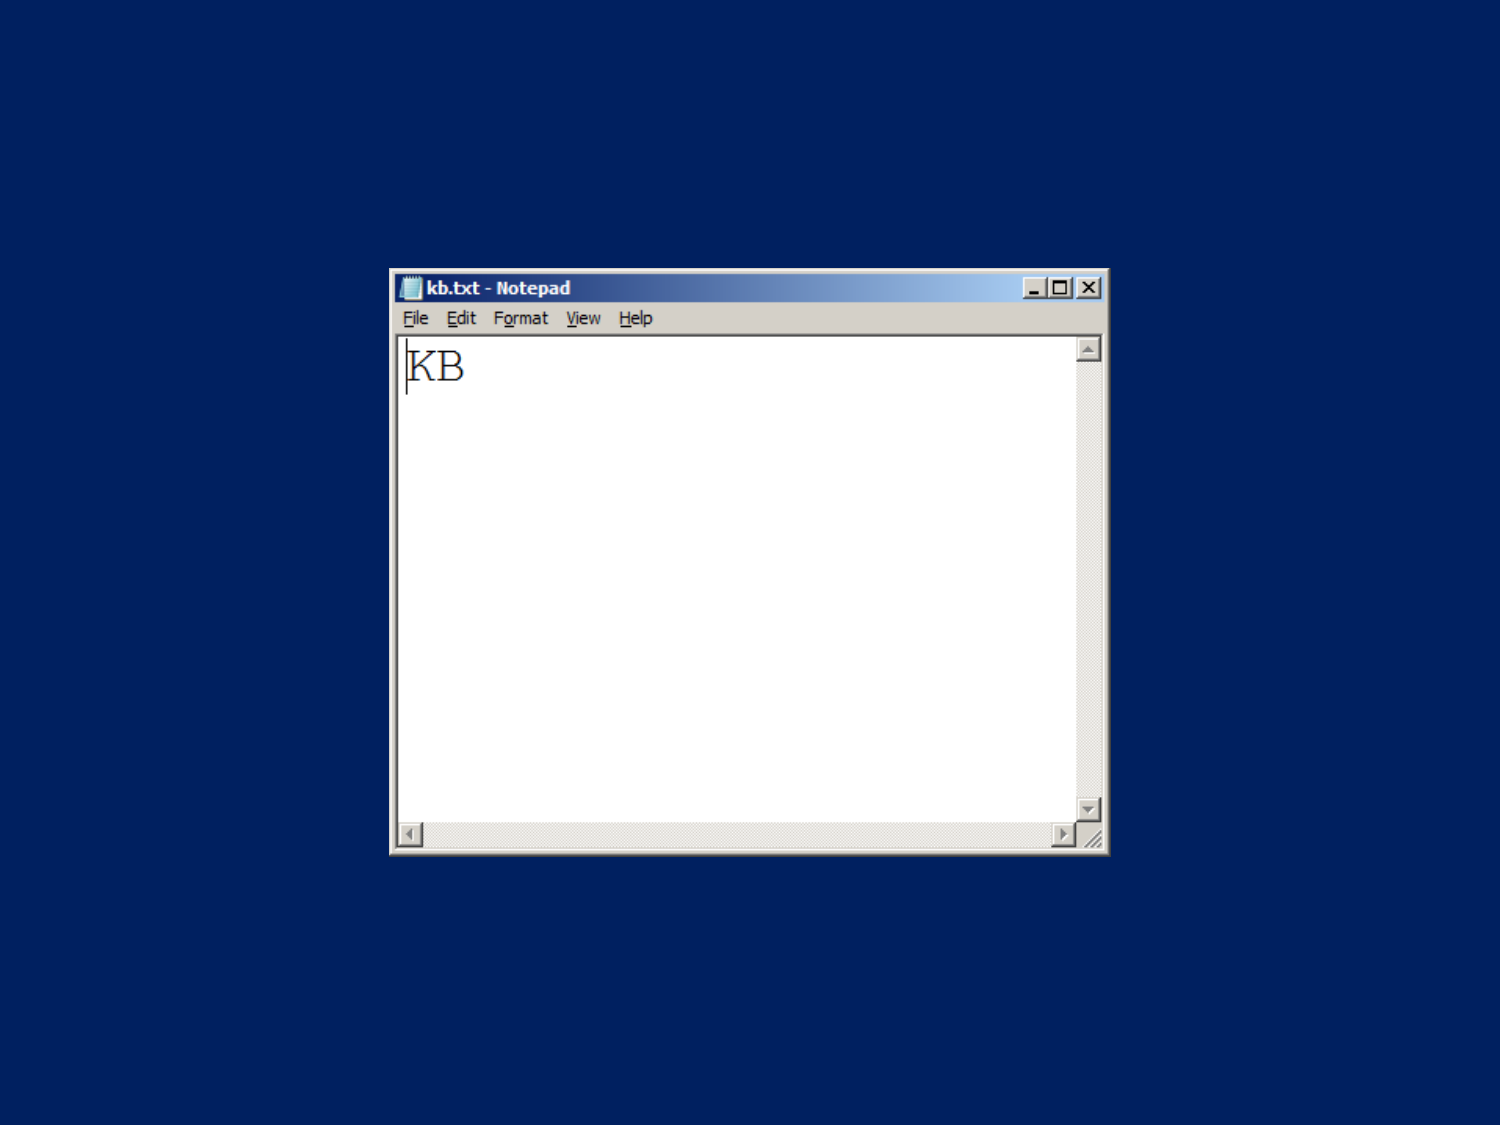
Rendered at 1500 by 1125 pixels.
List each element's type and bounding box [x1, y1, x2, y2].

picture [389, 268, 1111, 857]
